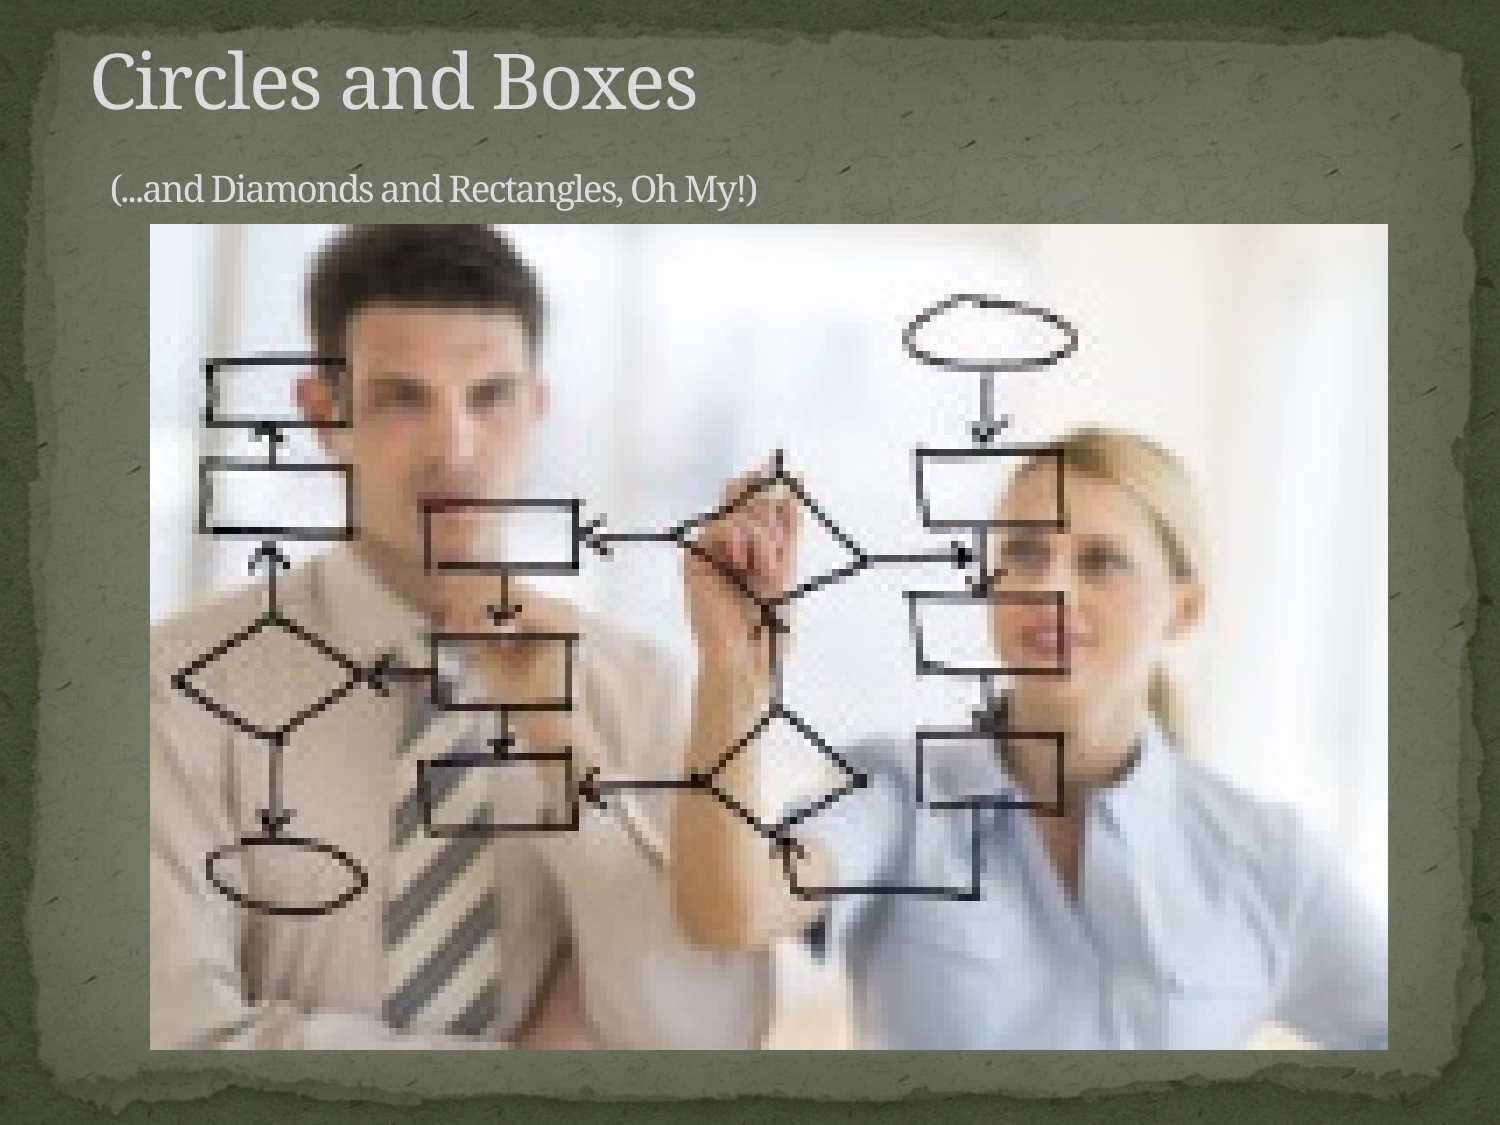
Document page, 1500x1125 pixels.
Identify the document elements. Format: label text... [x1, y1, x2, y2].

title Circles and Boxes (...and Diamonds and Rectangles, Oh My!) [75, 24, 1425, 225]
picture [0, 0, 1500, 1125]
